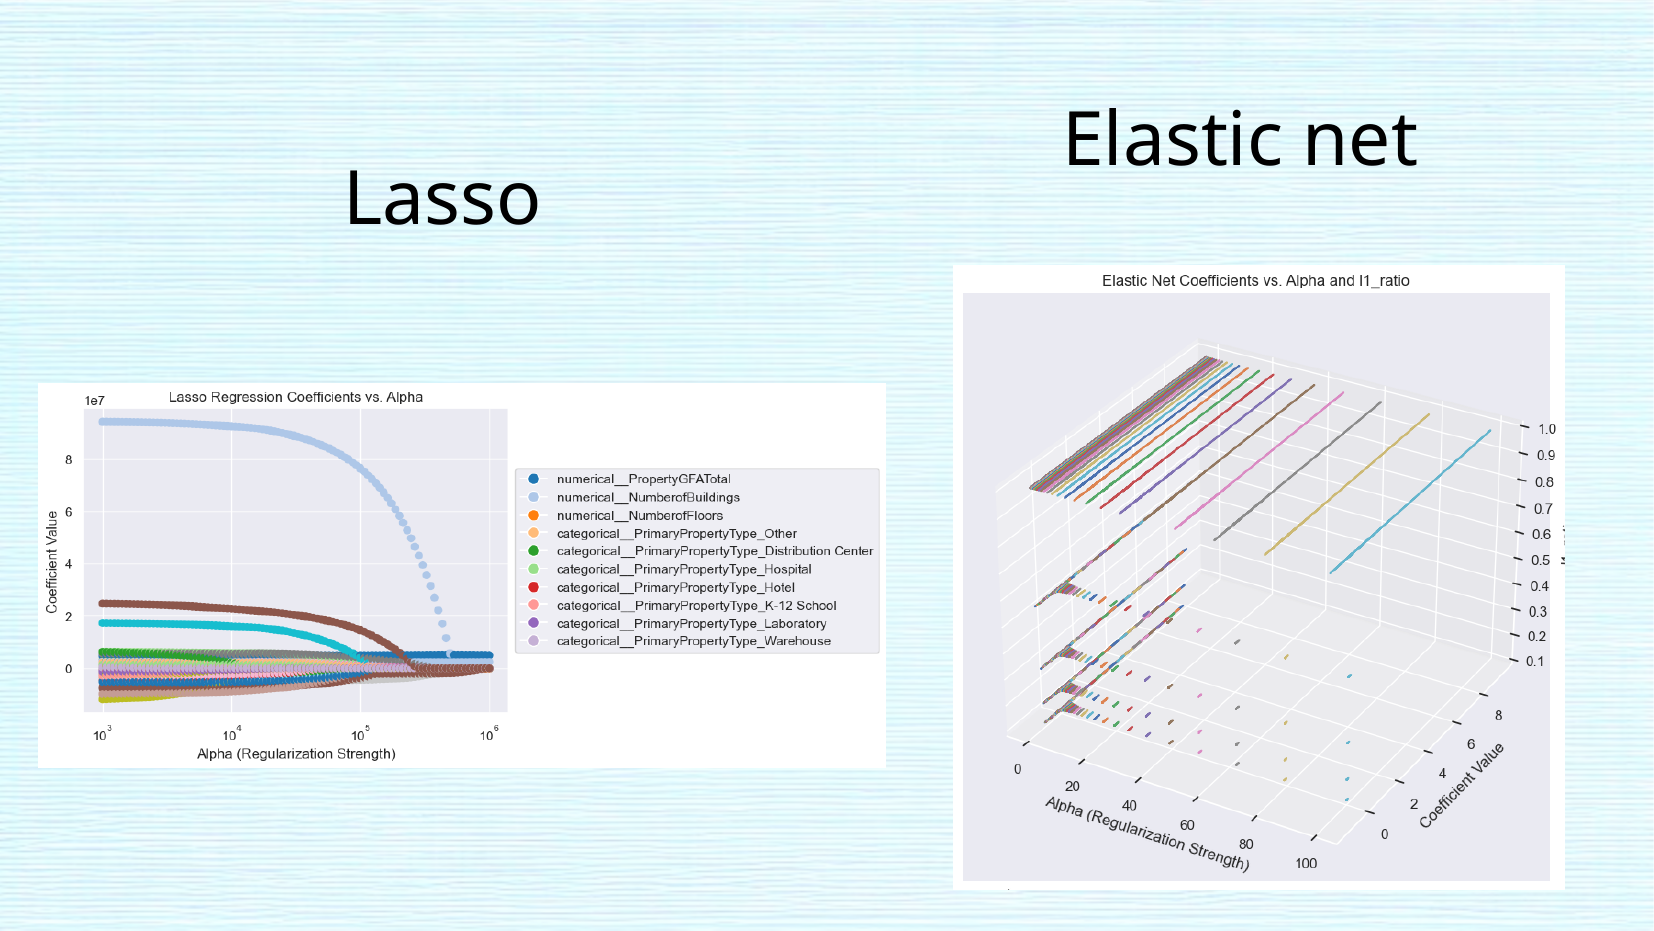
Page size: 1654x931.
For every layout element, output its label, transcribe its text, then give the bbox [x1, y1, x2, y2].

title Lasso [59, 118, 827, 274]
title Elastic net [856, 59, 1625, 215]
picture [953, 265, 1565, 890]
picture [38, 383, 886, 768]
